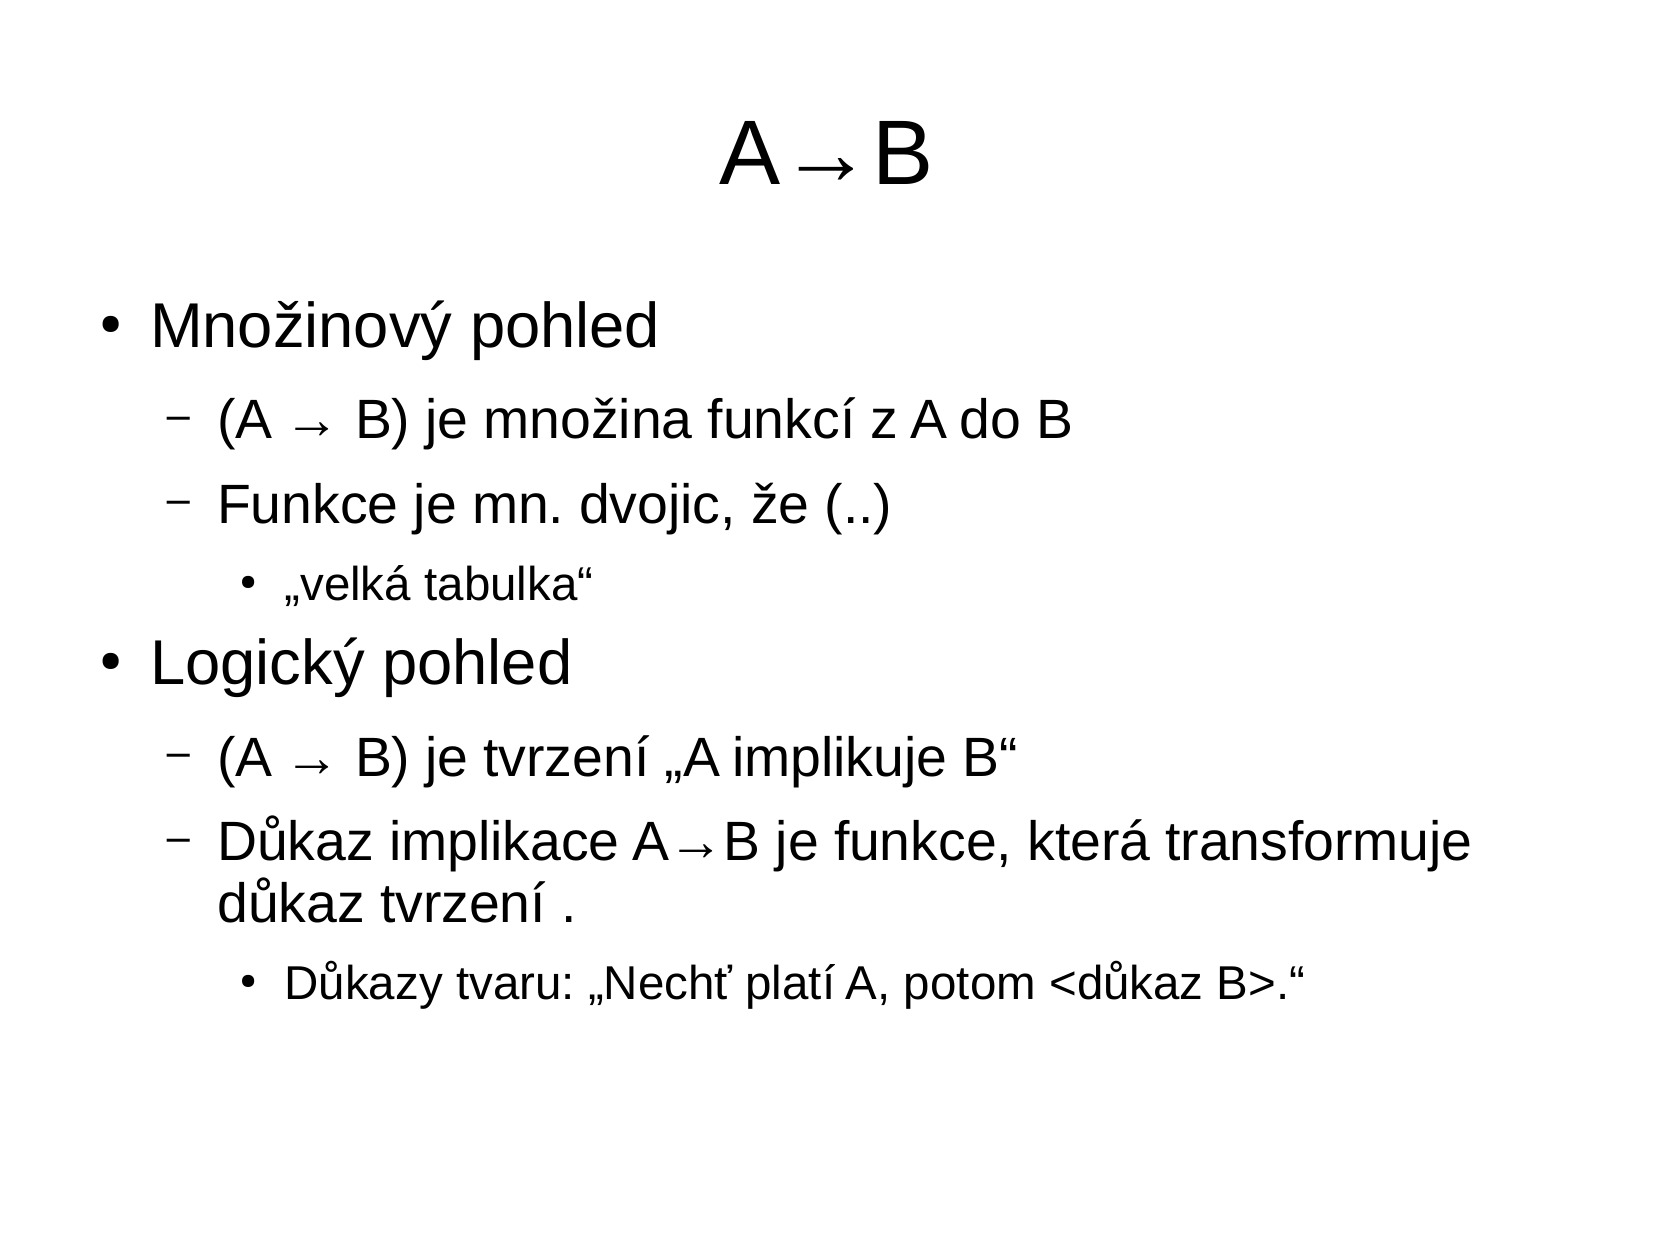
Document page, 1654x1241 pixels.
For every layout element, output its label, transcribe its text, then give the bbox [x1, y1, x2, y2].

list Množinový pohled (A → B) je množina funkcí z A do B Funkce je mn. dvojic, že (..) „velká tabulka“ Logický pohled (A → B) je tvrzení „A implikuje B“ Důkaz implikace A→B je funkce, která transformuje důkaz tvrzení . Důkazy tvaru: „Nechť platí A, potom <důkaz B>.“ [82, 290, 1538, 1010]
title A→B [82, 49, 1571, 257]
